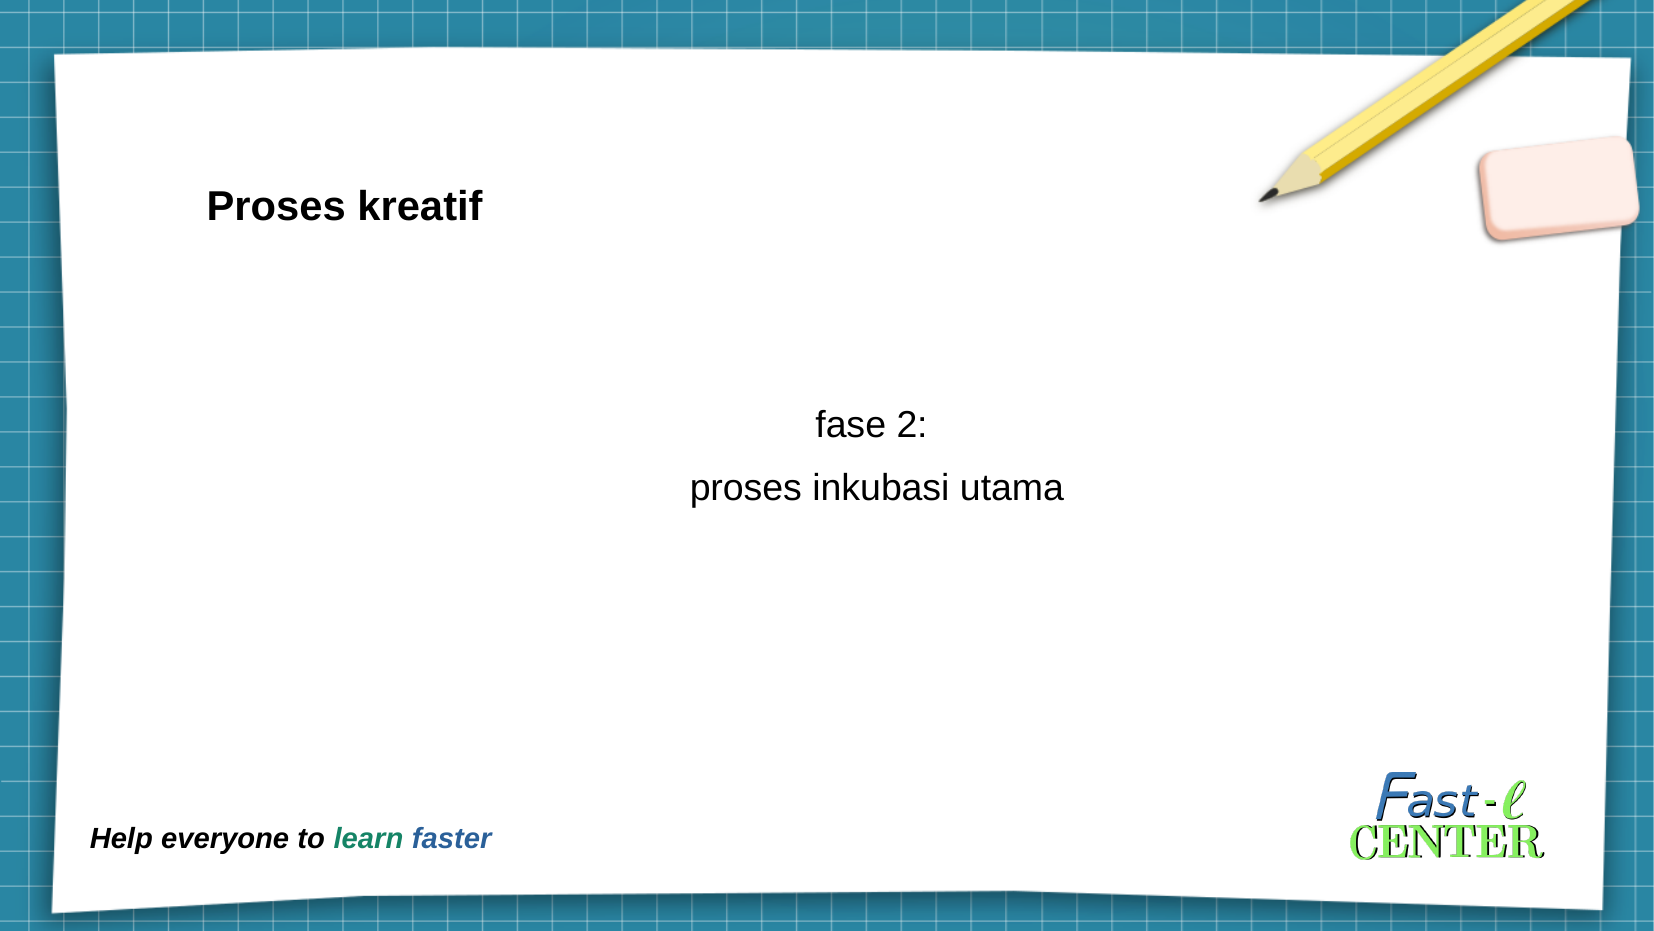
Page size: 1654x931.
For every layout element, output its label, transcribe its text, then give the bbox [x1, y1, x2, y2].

text_box Help everyone to learn faster [75, 814, 507, 863]
picture [0, 0, 1654, 931]
text_box Proses kreatif [191, 175, 676, 240]
text_box fase 2: proses inkubasi utama [675, 375, 1079, 516]
